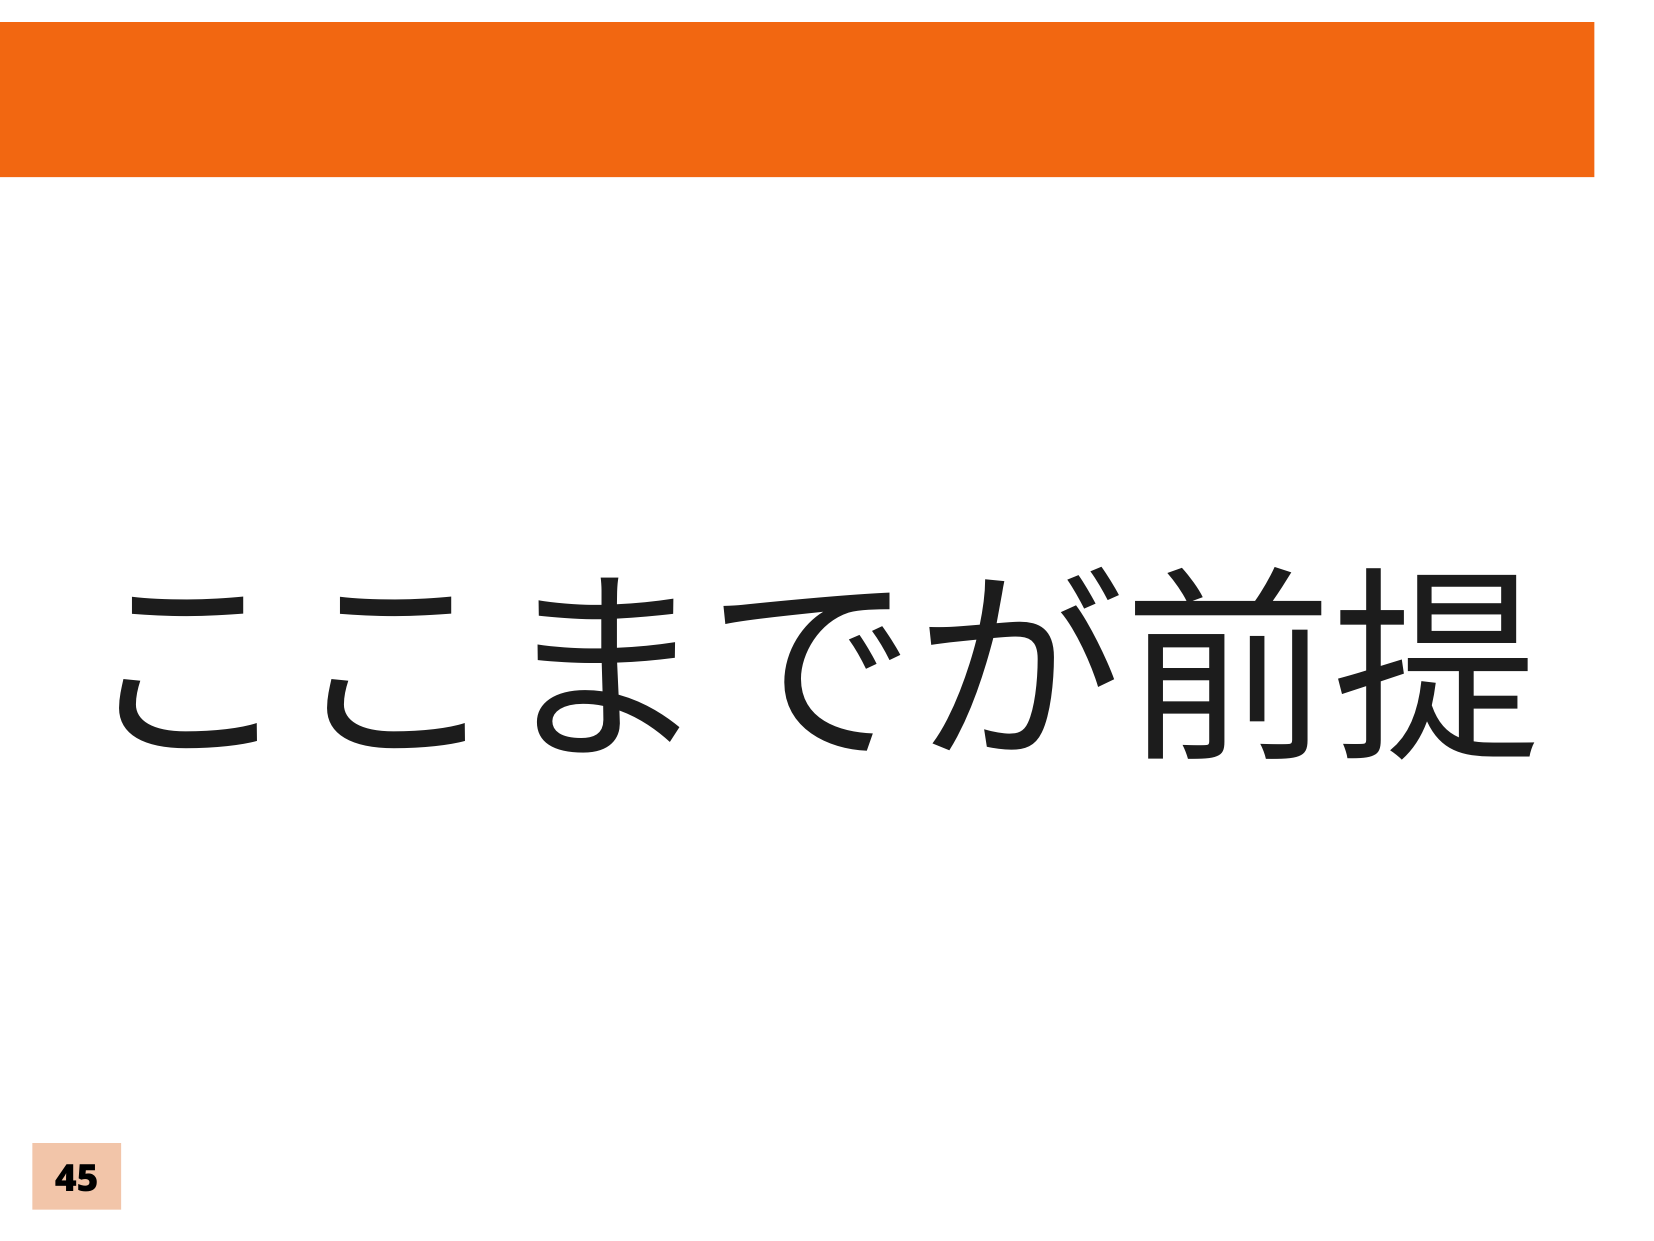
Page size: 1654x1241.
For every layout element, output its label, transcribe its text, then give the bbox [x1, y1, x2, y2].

list ここまでが前提 [59, 201, 1565, 1105]
